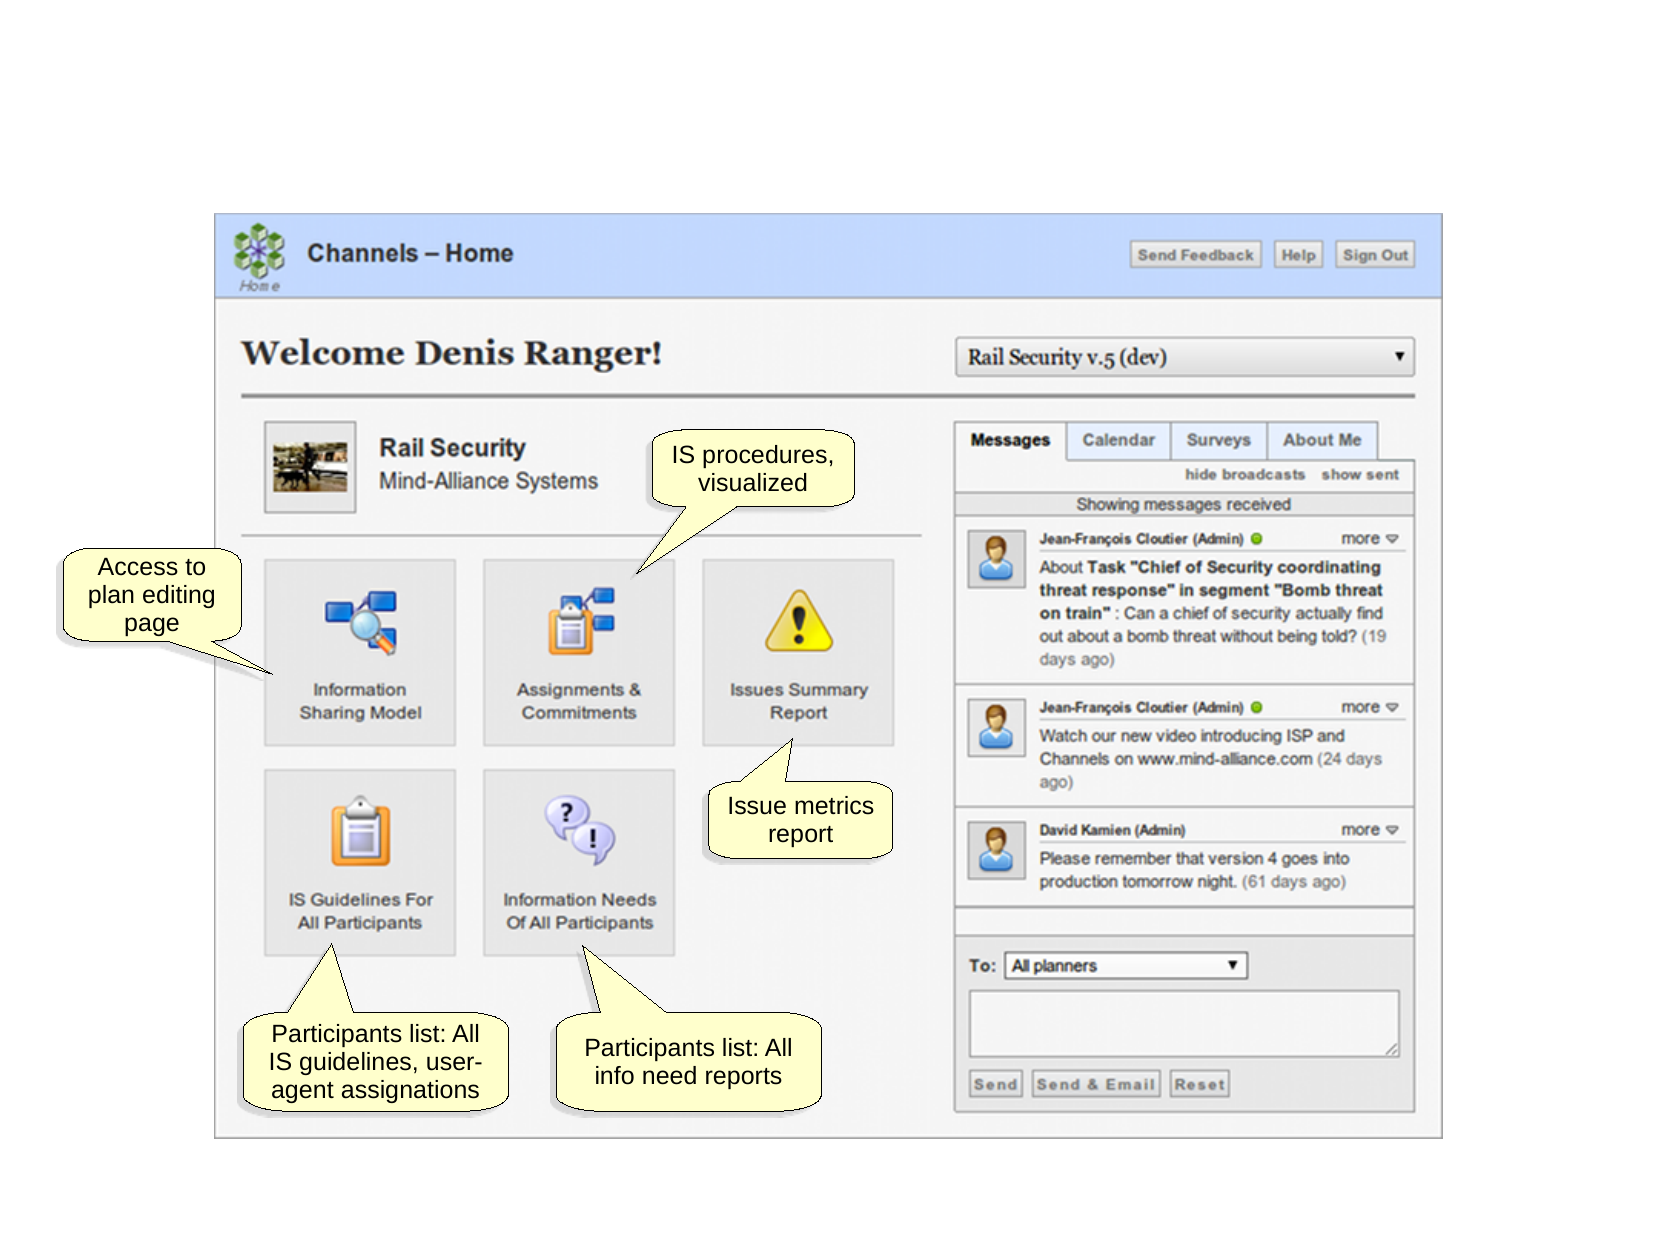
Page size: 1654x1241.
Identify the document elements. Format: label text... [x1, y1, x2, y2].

text_box Participants list: All IS guidelines, user-agent assignations [243, 943, 509, 1112]
text_box Access to plan editing page [63, 548, 273, 675]
text_box IS procedures, visualized [636, 429, 855, 574]
text_box Issue metrics report [708, 738, 893, 859]
picture [214, 213, 1443, 1139]
text_box Participants list: All info need reports [556, 945, 822, 1112]
